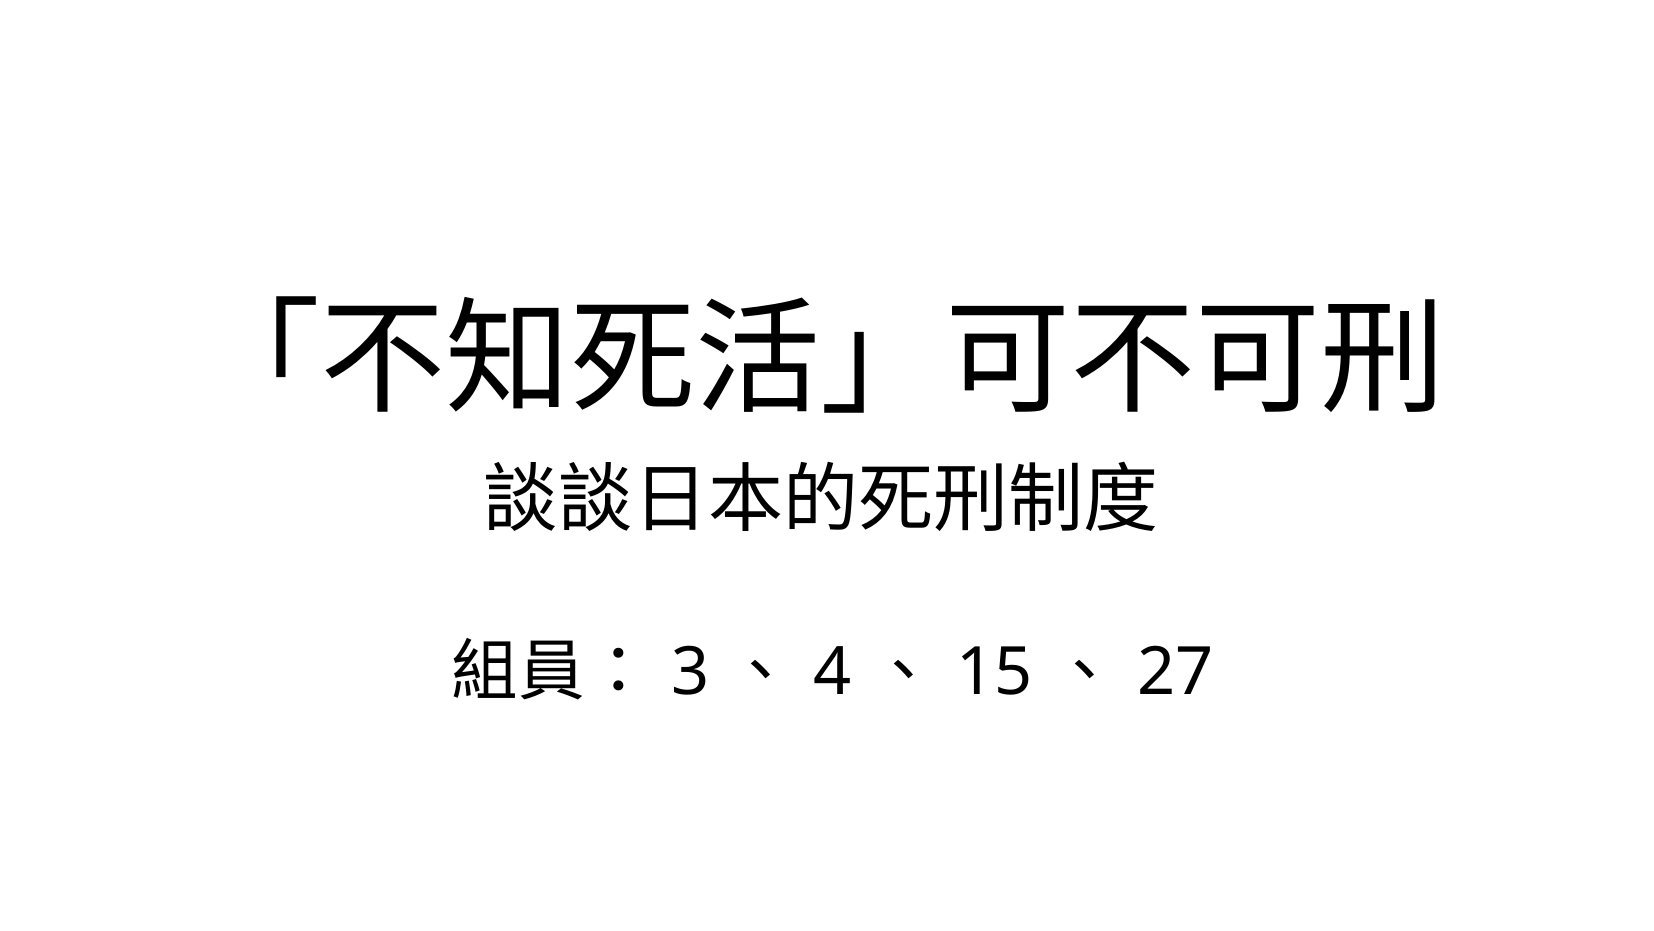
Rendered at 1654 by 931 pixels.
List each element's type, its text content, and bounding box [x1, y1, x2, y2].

subtitle 組員：3、4、15、27 [88, 472, 1577, 768]
title 「不知死活」可不可刑 談談日本的死刑制度 [76, 302, 1565, 503]
